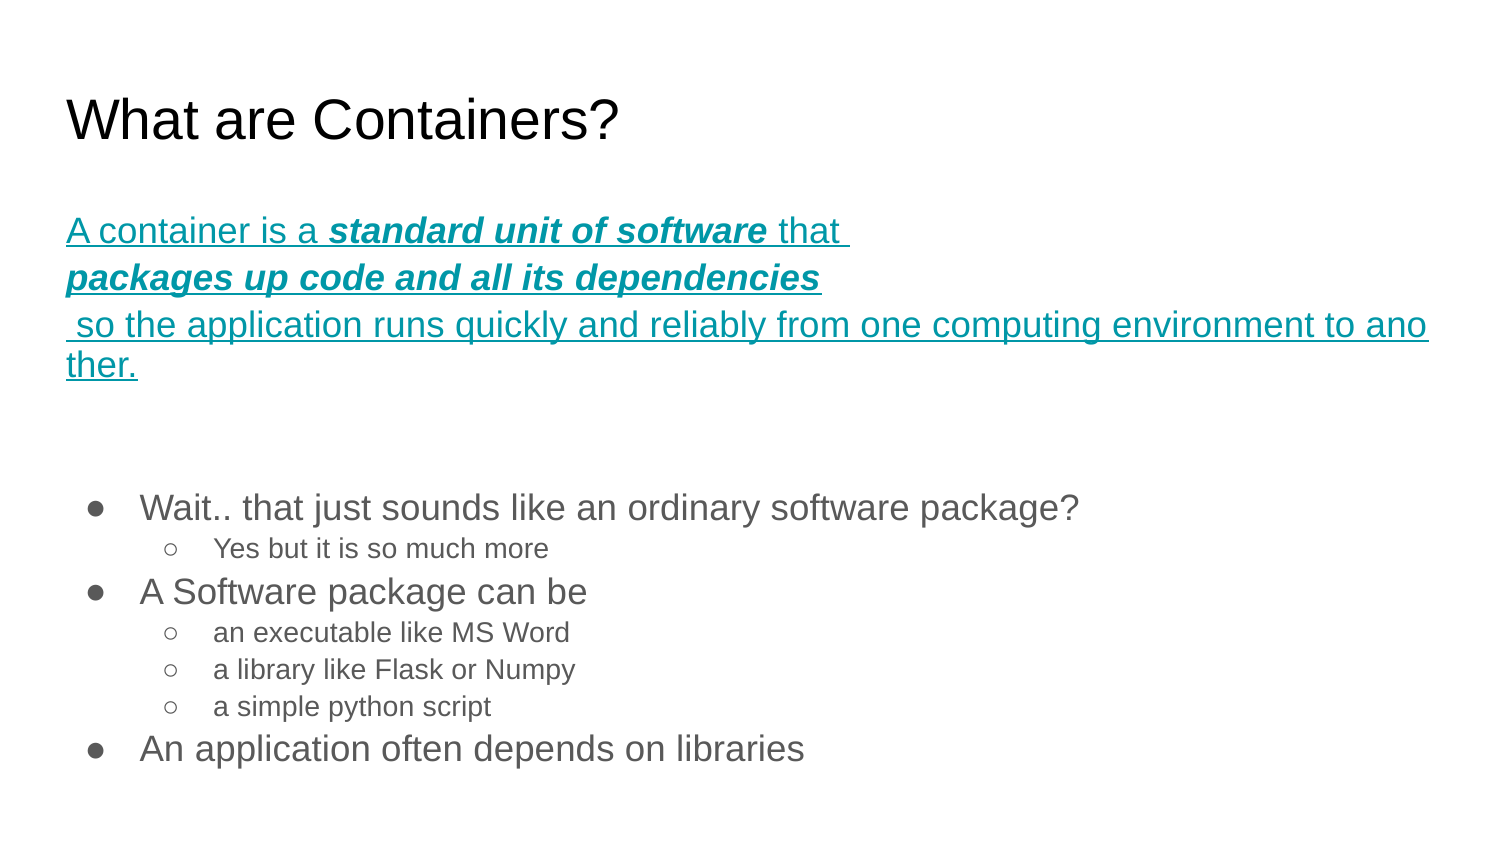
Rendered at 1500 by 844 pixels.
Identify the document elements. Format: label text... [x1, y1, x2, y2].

list A container is a standard unit of software that packages up code and all its dependencies so the application runs quickly and reliably from one computing environment to another. Wait.. that just sounds like an ordinary software package? Yes but it is so much more A Software package can be an executable like MS Word a library like Flask or Numpy a simple python script An application often depends on libraries [51, 189, 1449, 750]
title What are Containers? [51, 72, 1449, 167]
